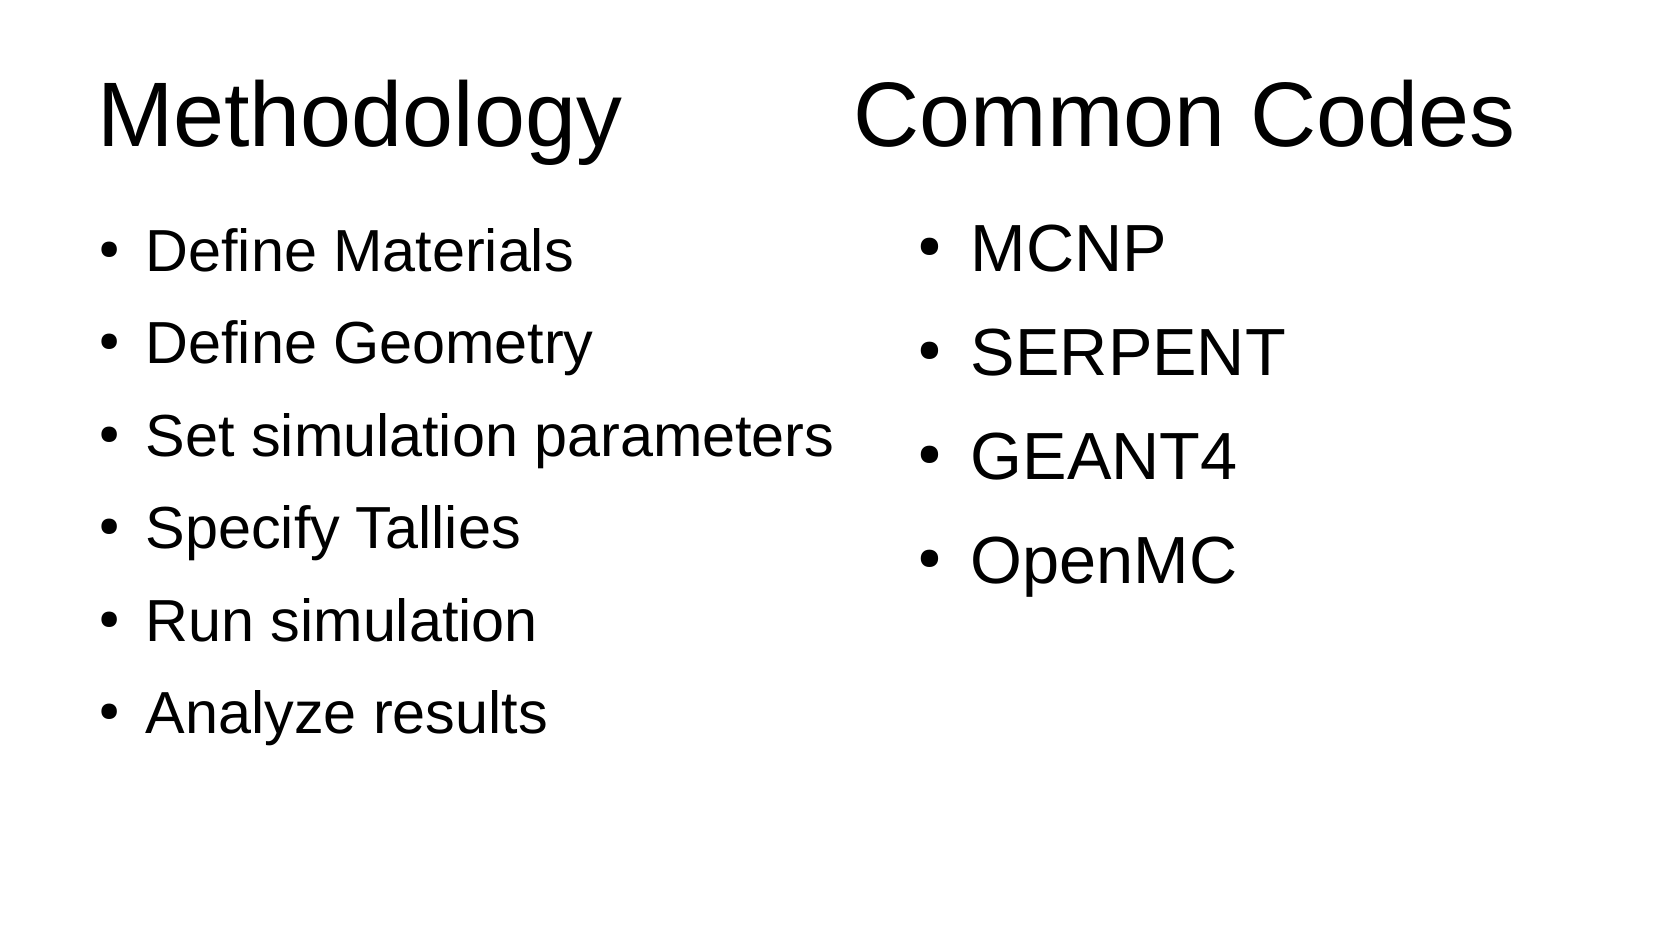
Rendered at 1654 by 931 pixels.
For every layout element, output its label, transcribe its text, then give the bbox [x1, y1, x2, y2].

list MCNP SERPENT GEANT4 OpenMC [900, 210, 1654, 676]
title Common Codes [832, 12, 1538, 218]
list Define Materials Define Geometry Set simulation parameters Specify Tallies Run simulation Analyze results [82, 217, 863, 758]
title Methodology [82, 37, 638, 193]
